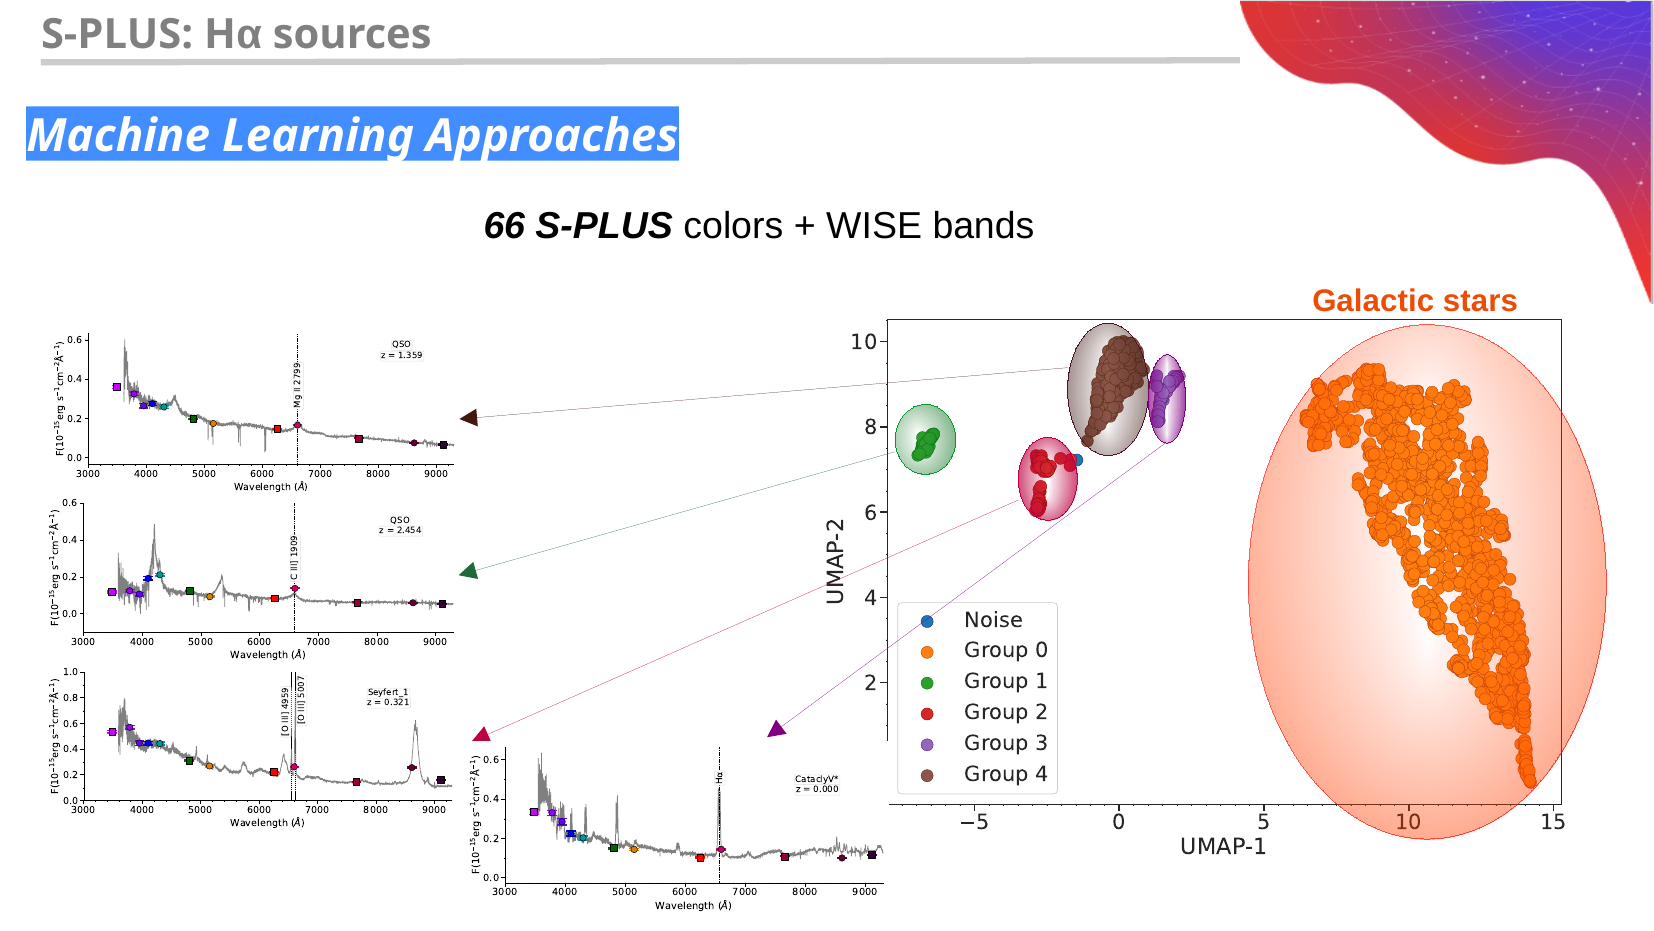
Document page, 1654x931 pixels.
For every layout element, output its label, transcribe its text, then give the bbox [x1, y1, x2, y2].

text_box 66 S-PLUS colors + WISE bands [468, 196, 1092, 296]
text_box Galactic stars [1175, 275, 1654, 361]
text_box Machine Learning Approaches [26, 106, 679, 161]
picture [821, 314, 1175, 696]
text_box [1248, 361, 1607, 840]
text_box [1067, 323, 1186, 456]
picture [1240, 0, 1654, 275]
text_box [1018, 437, 1078, 521]
text_box S-PLUS: Hα sources [26, 0, 477, 72]
picture [463, 361, 1572, 919]
text_box [895, 404, 956, 475]
picture [42, 328, 460, 836]
picture [1521, 361, 1572, 428]
